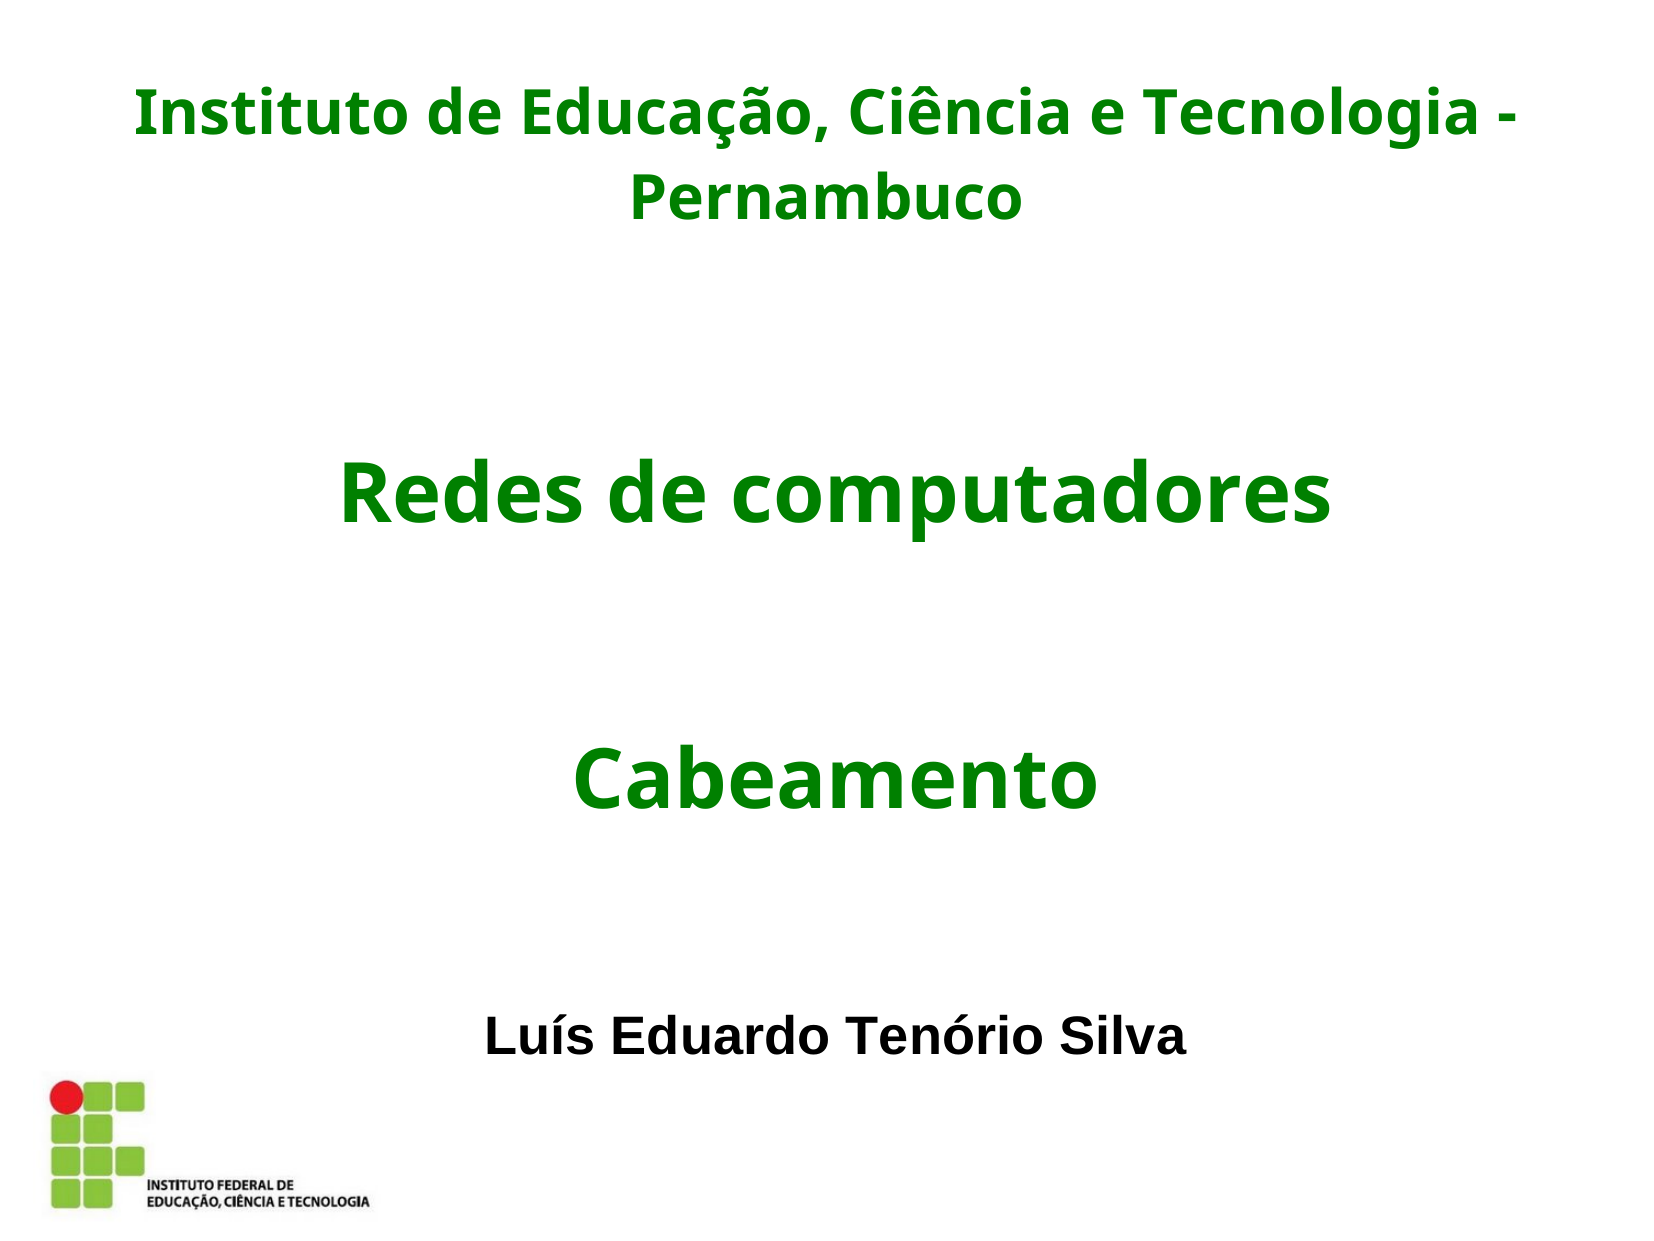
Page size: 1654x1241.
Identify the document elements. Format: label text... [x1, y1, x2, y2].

list Redes de computadores Cabeamento Luís Eduardo Tenório Silva [82, 290, 1571, 1154]
picture [33, 1062, 384, 1230]
title Instituto de Educação, Ciência e Tecnologia - Pernambuco [82, 49, 1571, 257]
